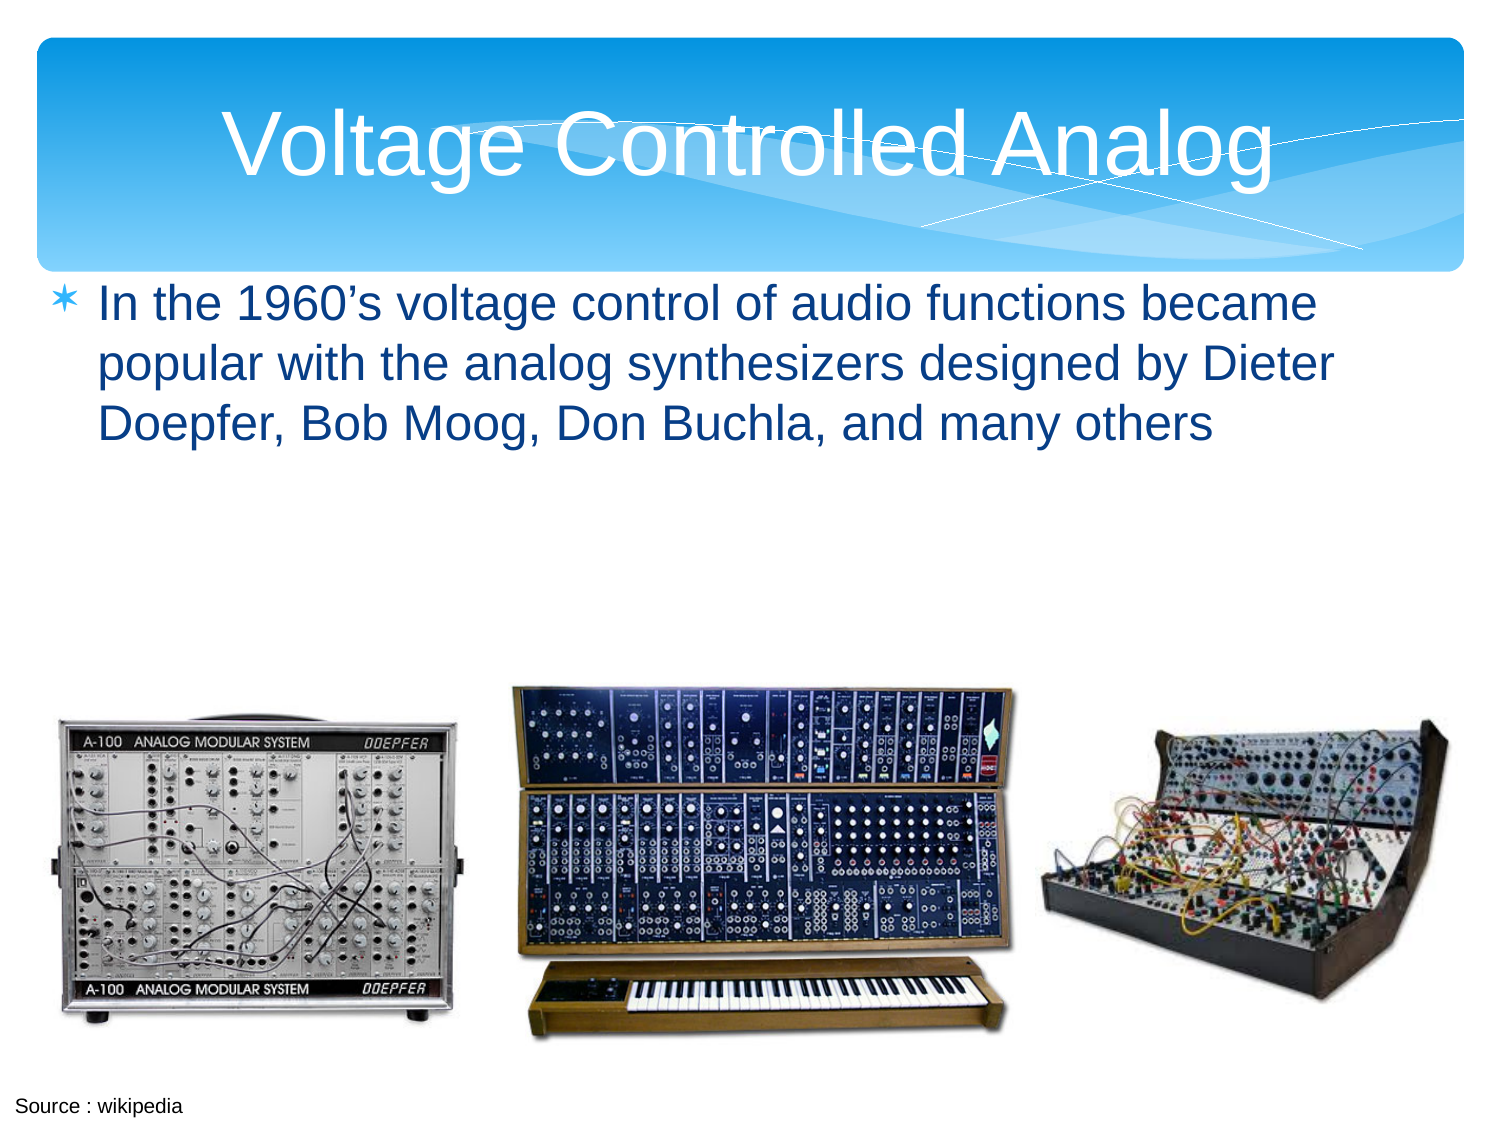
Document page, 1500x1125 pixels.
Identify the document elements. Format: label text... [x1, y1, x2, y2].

picture [24, 687, 498, 1047]
title Voltage Controlled Analog [75, 45, 1426, 233]
list In the 1960’s voltage control of audio functions became popular with the analog synthesizers designed by Dieter Doepfer, Bob Moog, Don Buchla, and many others [37, 262, 1463, 1005]
picture [1035, 716, 1458, 1009]
text_box Source : wikipedia [0, 1084, 226, 1125]
picture [500, 674, 1026, 1053]
